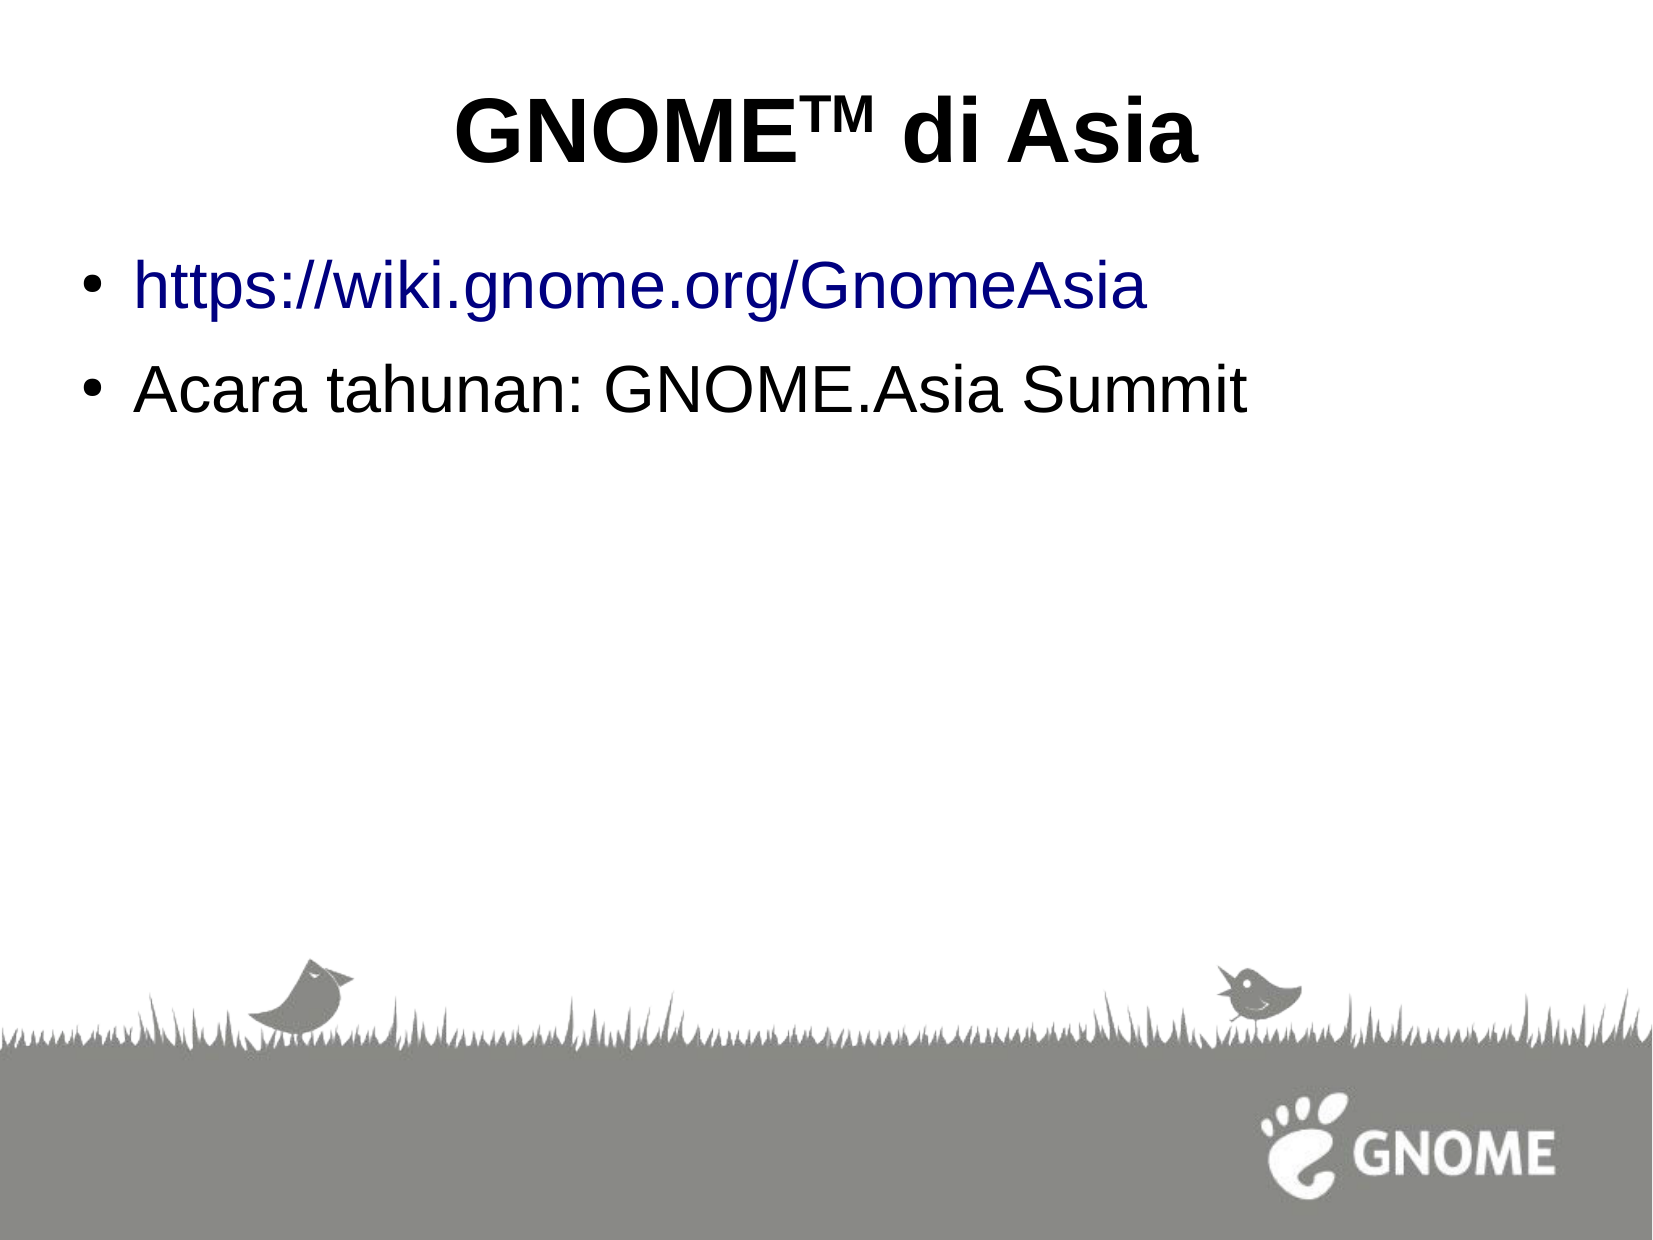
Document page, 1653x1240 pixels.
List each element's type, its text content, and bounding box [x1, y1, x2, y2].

picture [0, 0, 1653, 1240]
title GNOMETM di Asia [68, 25, 1584, 237]
list https://wiki.gnome.org/GnomeAsia Acara tahunan: GNOME.Asia Summit [62, 248, 1595, 945]
